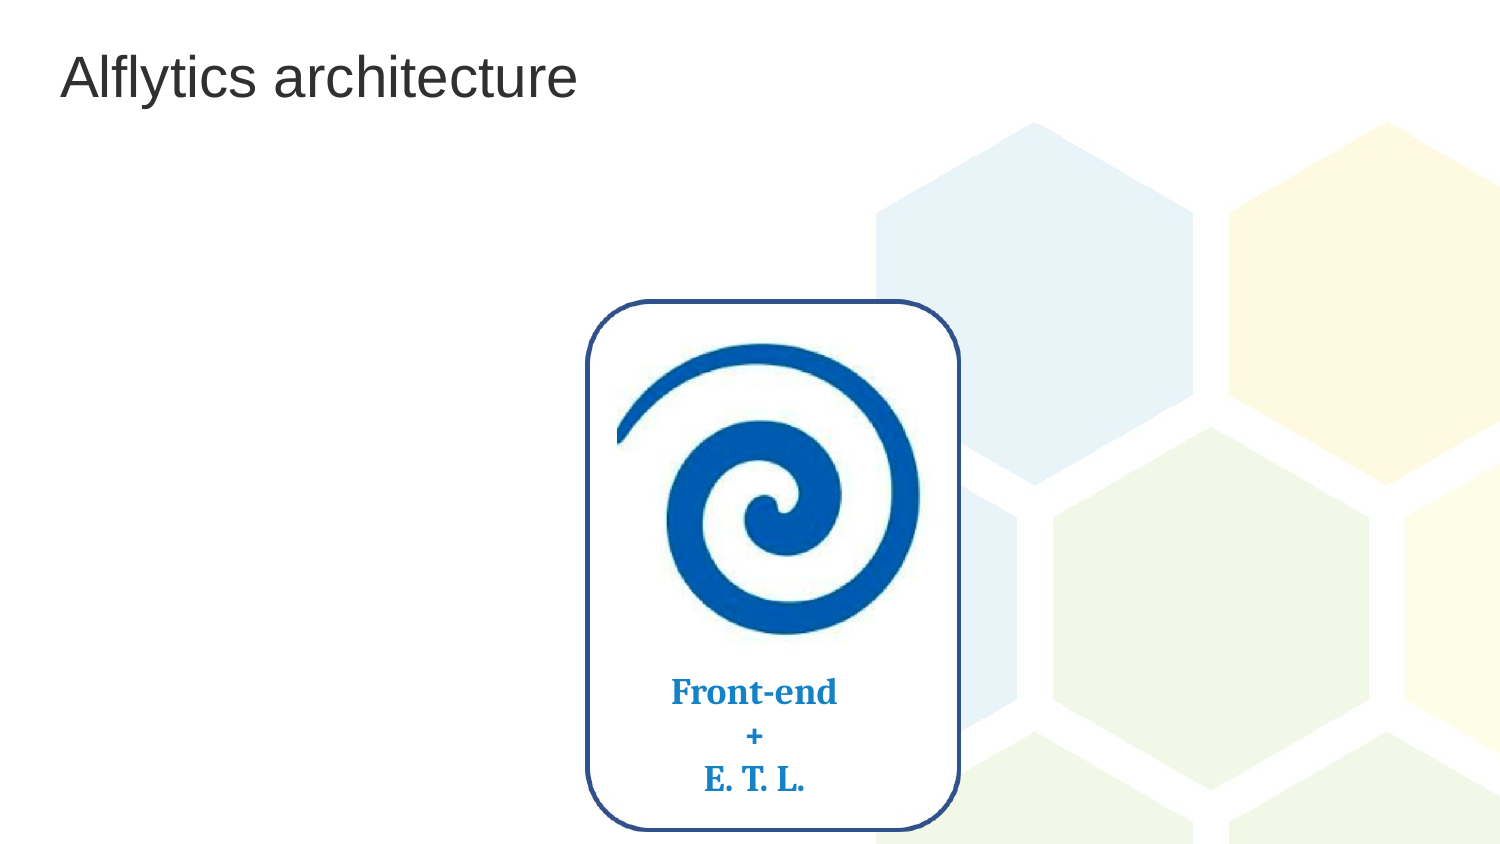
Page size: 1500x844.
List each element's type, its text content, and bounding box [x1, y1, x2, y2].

title Alflytics architecture [45, 24, 1443, 118]
picture [0, 0, 1500, 844]
text_box Front-end + E. T. L. [656, 663, 898, 811]
